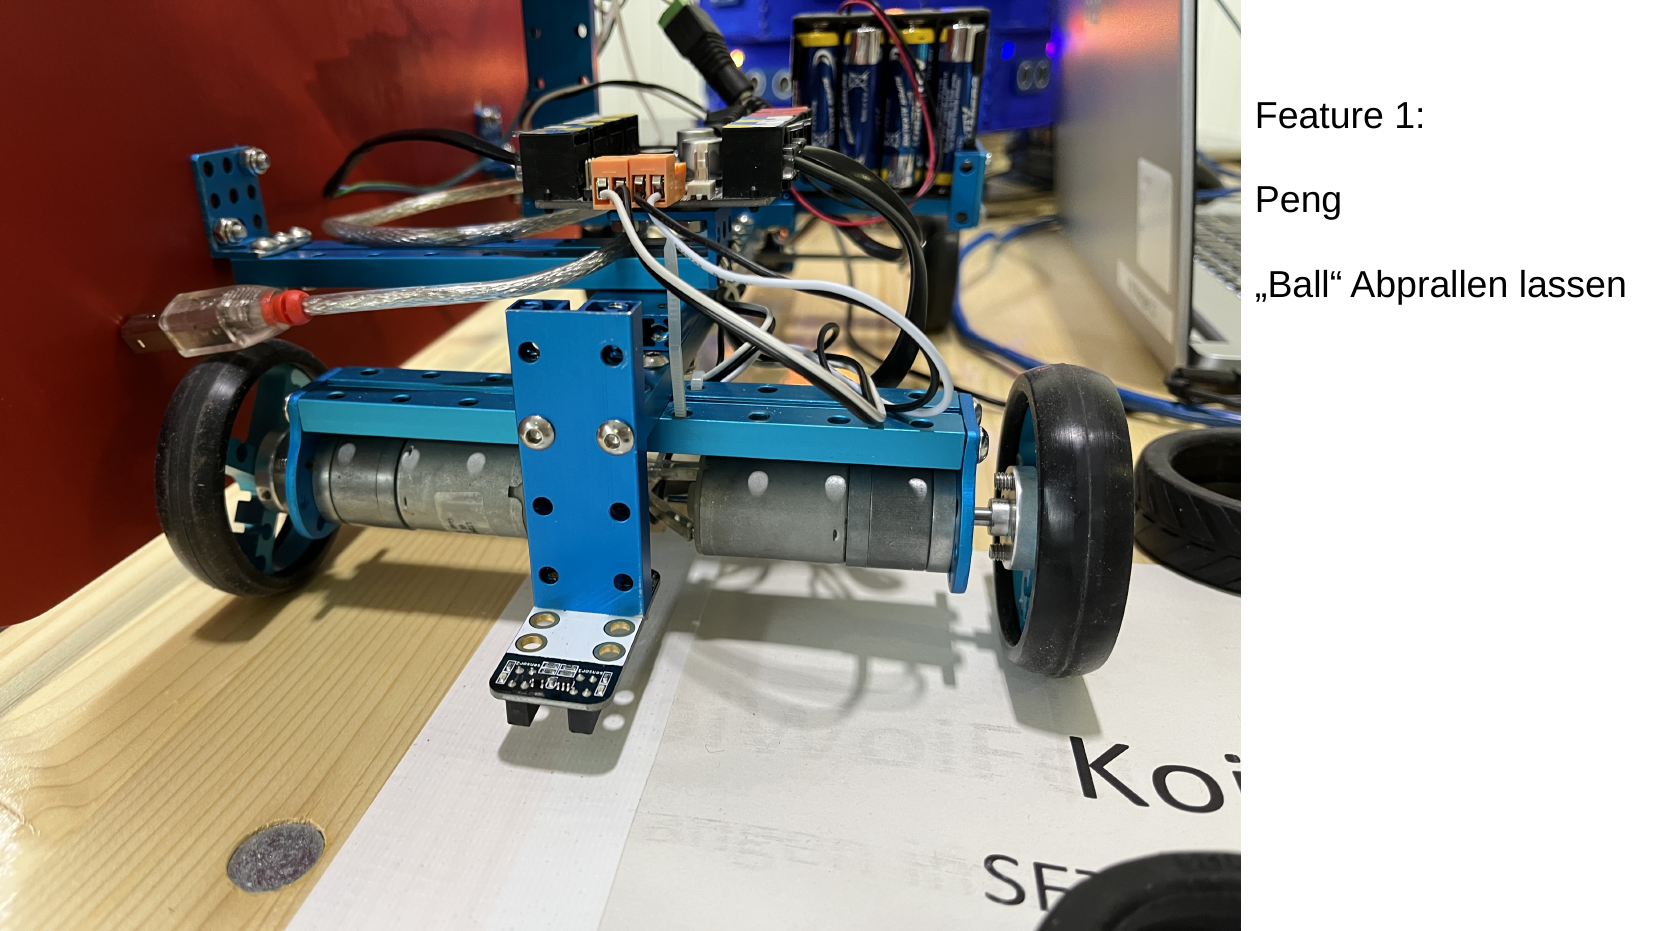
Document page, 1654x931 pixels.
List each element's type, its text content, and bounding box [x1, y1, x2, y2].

picture [0, 0, 1241, 931]
text_box Feature 1: Peng „Ball“ Abprallen lassen [1240, 87, 1654, 355]
